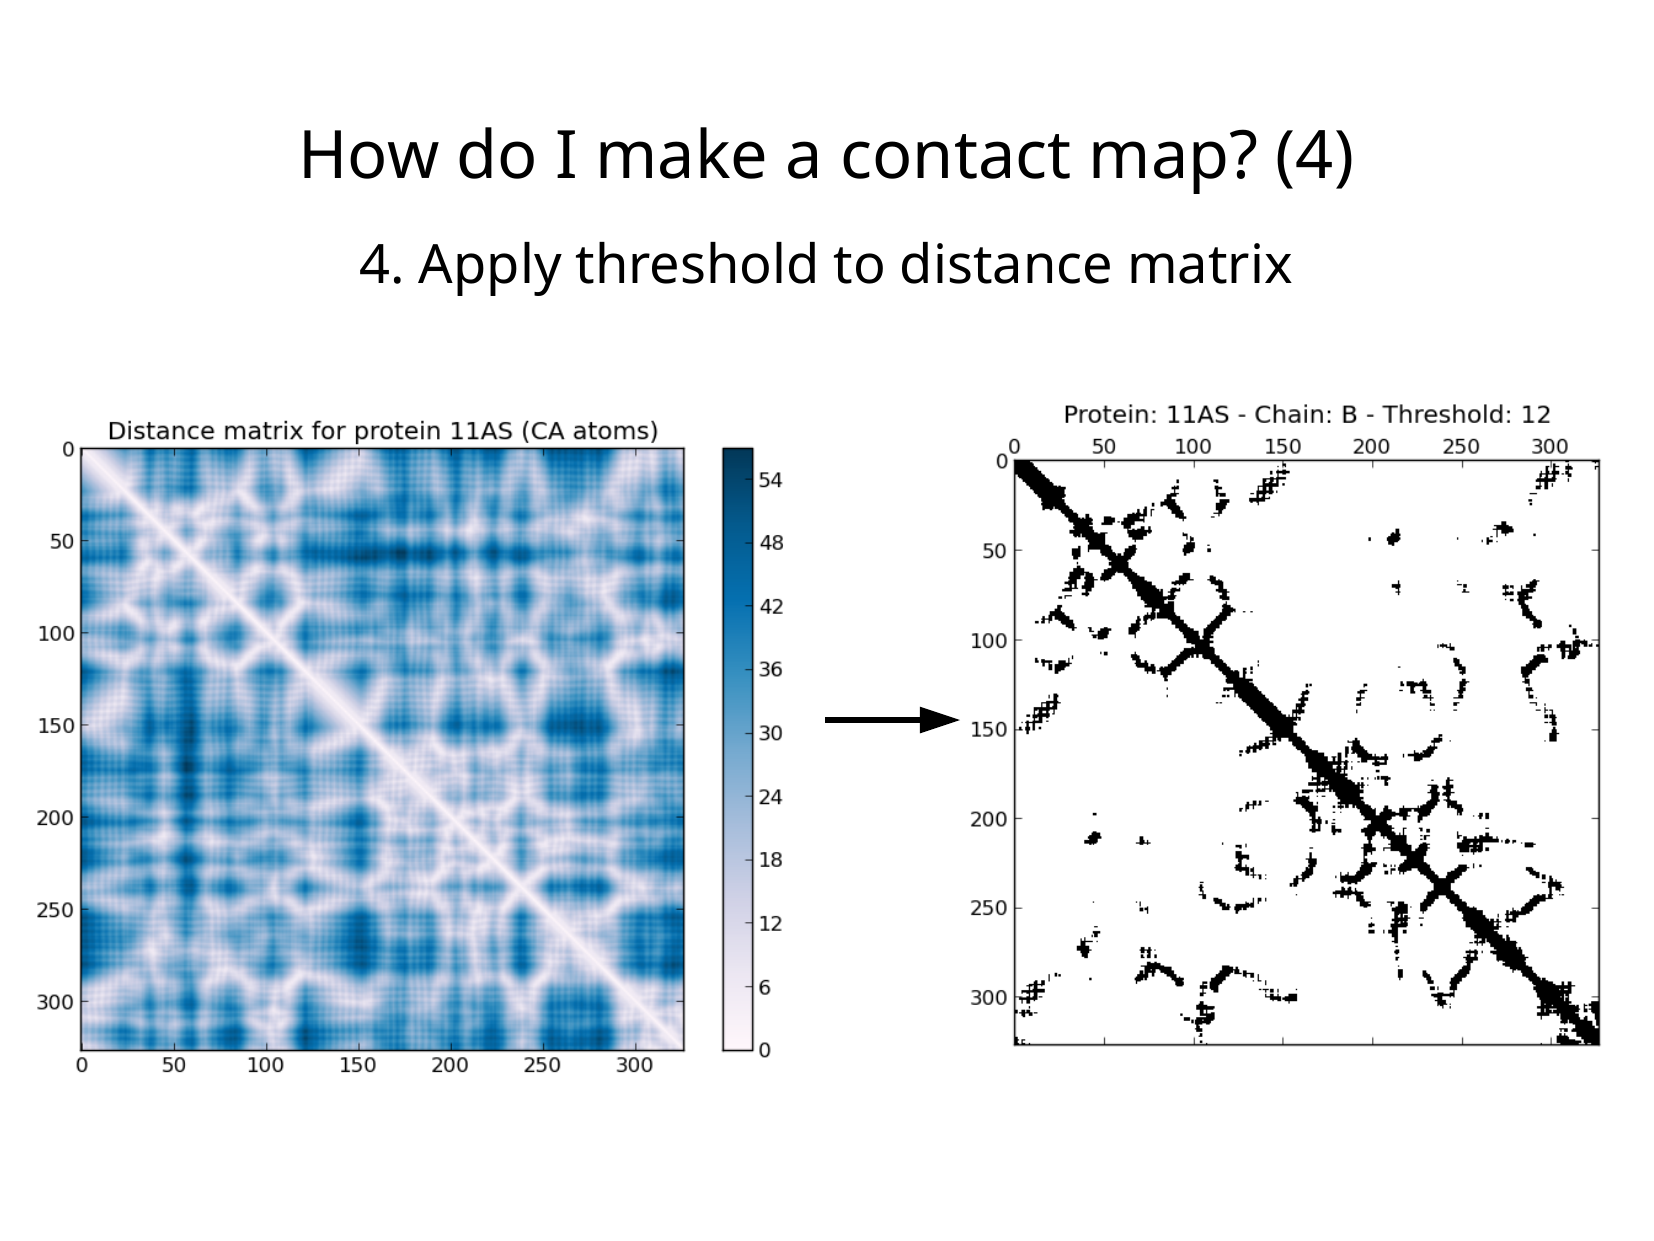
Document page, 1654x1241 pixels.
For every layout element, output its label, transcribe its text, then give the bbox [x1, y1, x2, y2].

picture [0, 359, 1654, 1126]
title How do I make a contact map? (4) [82, 49, 1571, 225]
list 4. Apply threshold to distance matrix [82, 225, 1571, 373]
